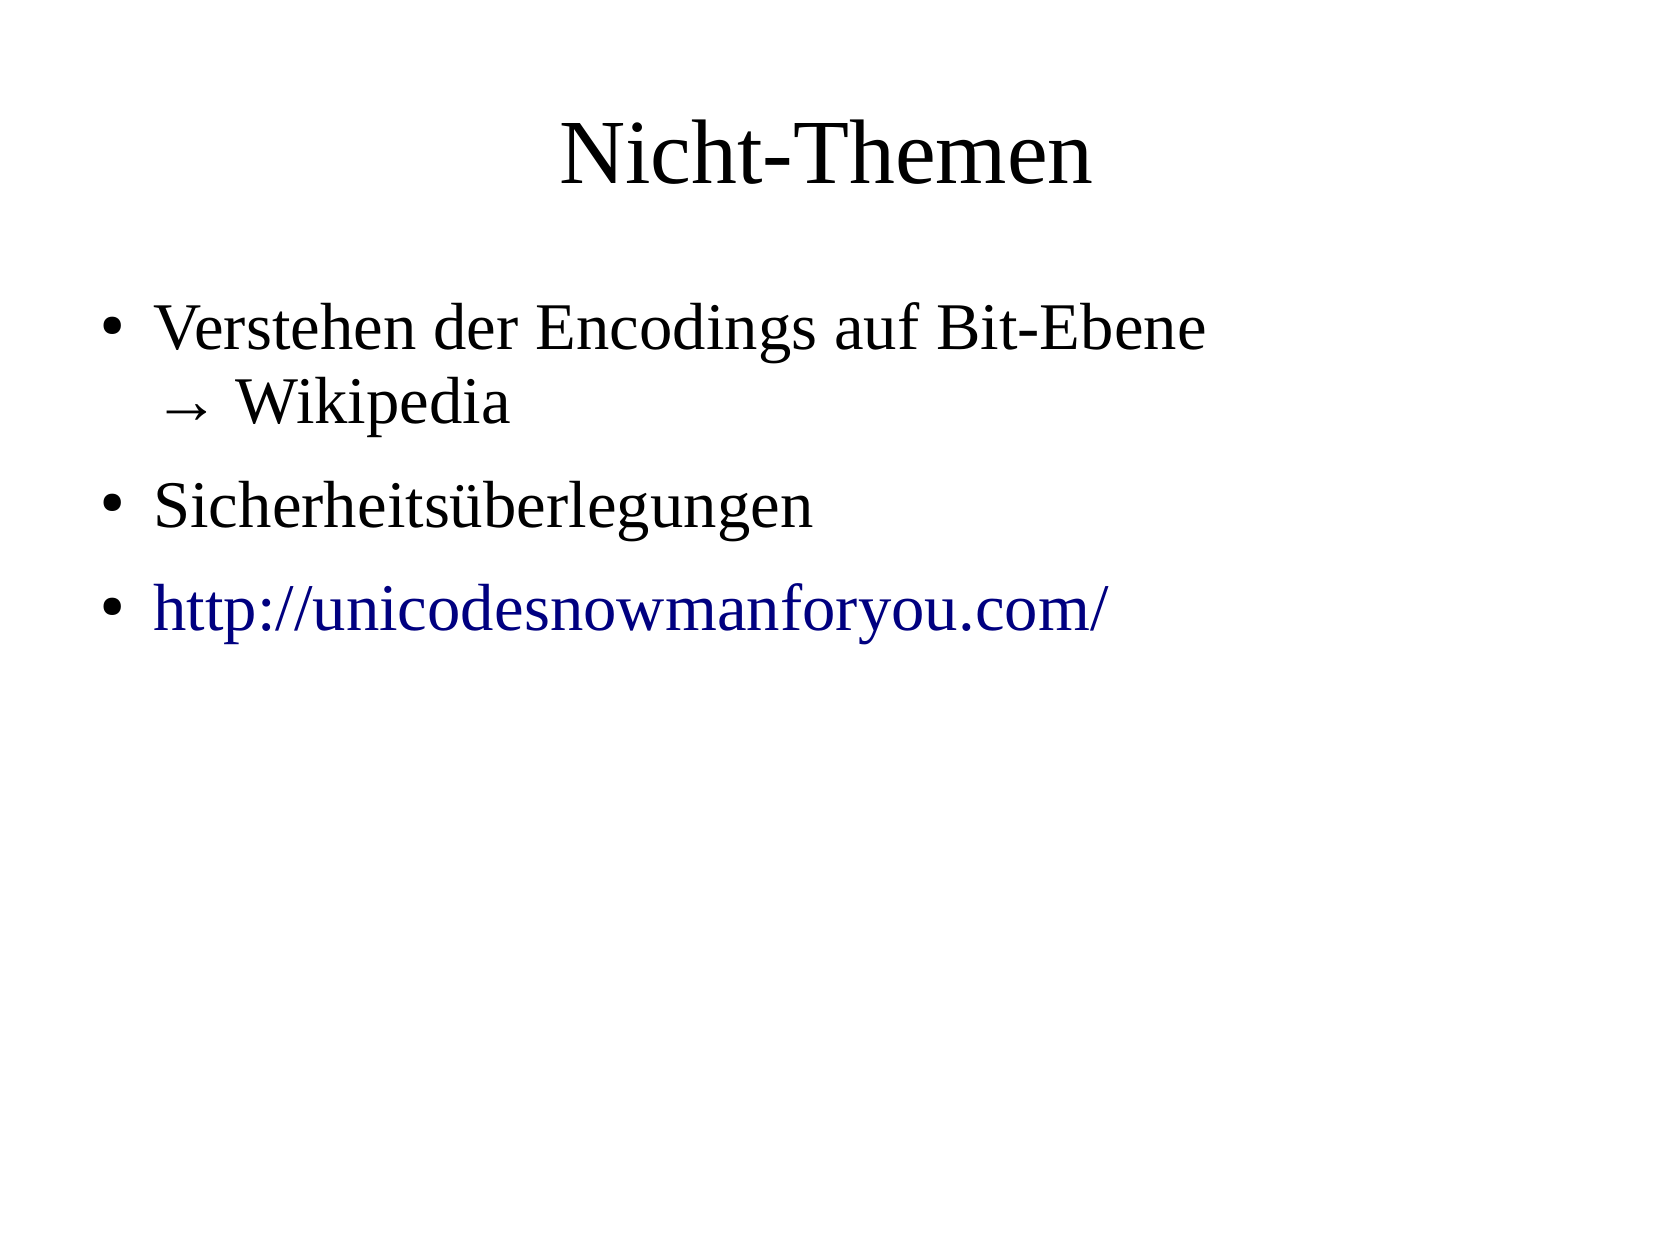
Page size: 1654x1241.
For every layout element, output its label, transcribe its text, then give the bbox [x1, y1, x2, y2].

title Nicht-Themen [82, 49, 1571, 257]
list Verstehen der Encodings auf Bit-Ebene → Wikipedia Sicherheitsüberlegungen http://unicodesnowmanforyou.com/ [82, 290, 1571, 1010]
